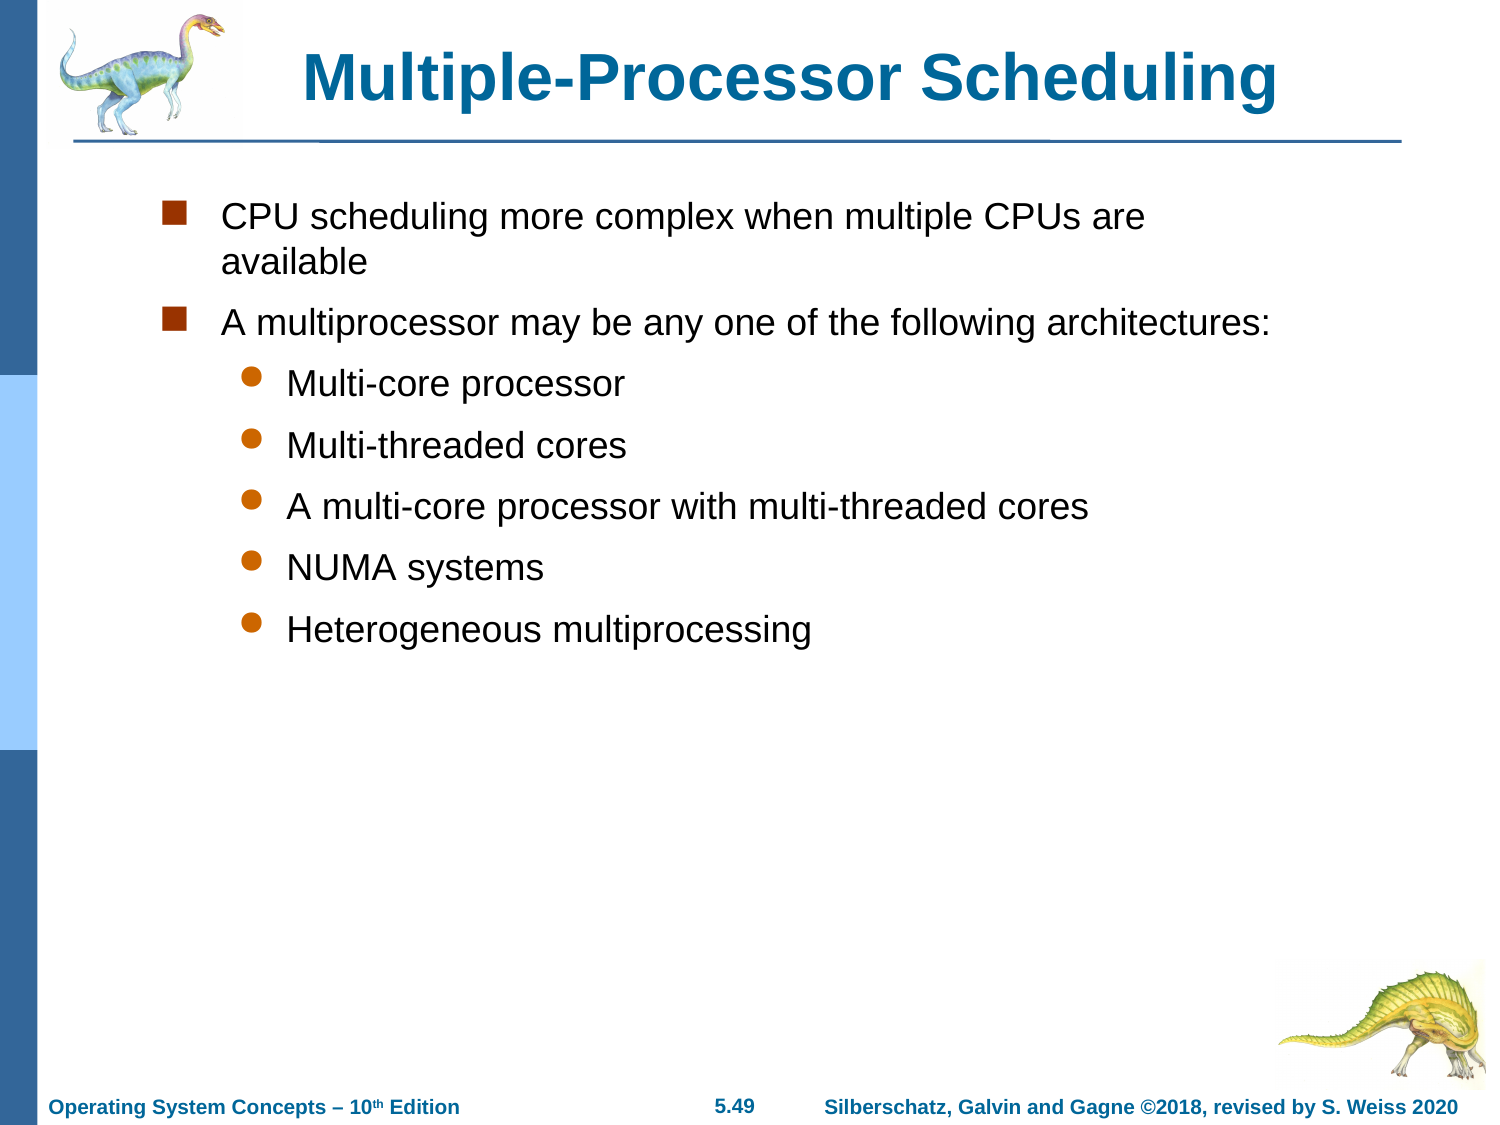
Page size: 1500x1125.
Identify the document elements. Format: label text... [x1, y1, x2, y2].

text_box CPU scheduling more complex when multiple CPUs are available A multiprocessor may be any one of the following architectures: Multi-core processor Multi-threaded cores A multi-core processor with multi-threaded cores NUMA systems Heterogeneous multiprocessing [150, 184, 1305, 973]
picture [1275, 959, 1486, 1090]
text_box Multiple-Processor Scheduling [158, 26, 1426, 122]
picture [46, 0, 243, 149]
picture [1141, 1099, 1149, 1104]
